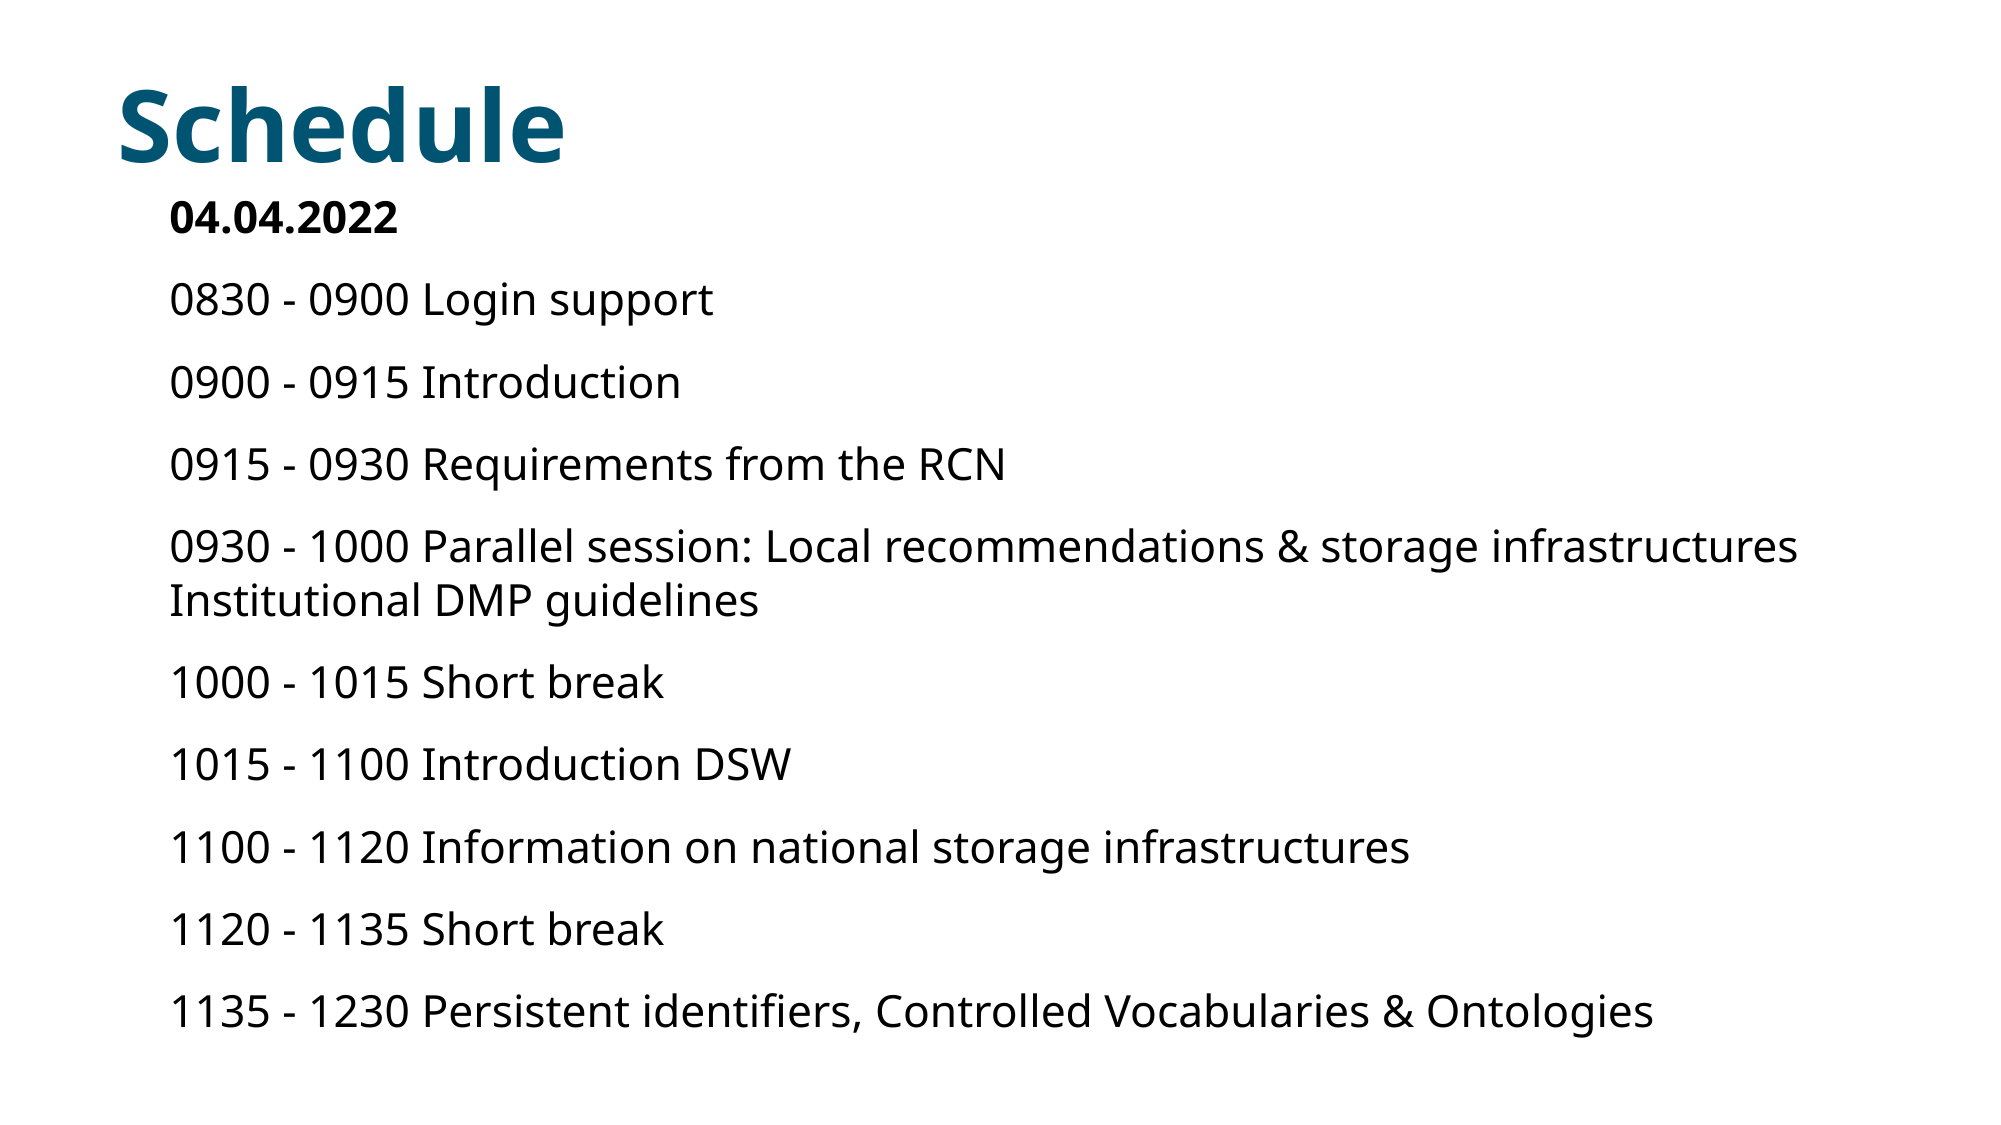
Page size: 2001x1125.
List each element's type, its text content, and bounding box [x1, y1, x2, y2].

title Schedule [117, 62, 1902, 170]
list 04.04.2022 0830 - 0900 Login support 0900 - 0915 Introduction 0915 - 0930 Requirements from the RCN 0930 - 1000 Parallel session: Local recommendations & storage infrastructures Institutional DMP guidelines 1000 - 1015 Short break 1015 - 1100 Introduction DSW 1100 - 1120 Information on national storage infrastructures 1120 - 1135 Short break 1135 - 1230 Persistent identifiers, Controlled Vocabularies & Ontologies [99, 188, 1901, 1040]
